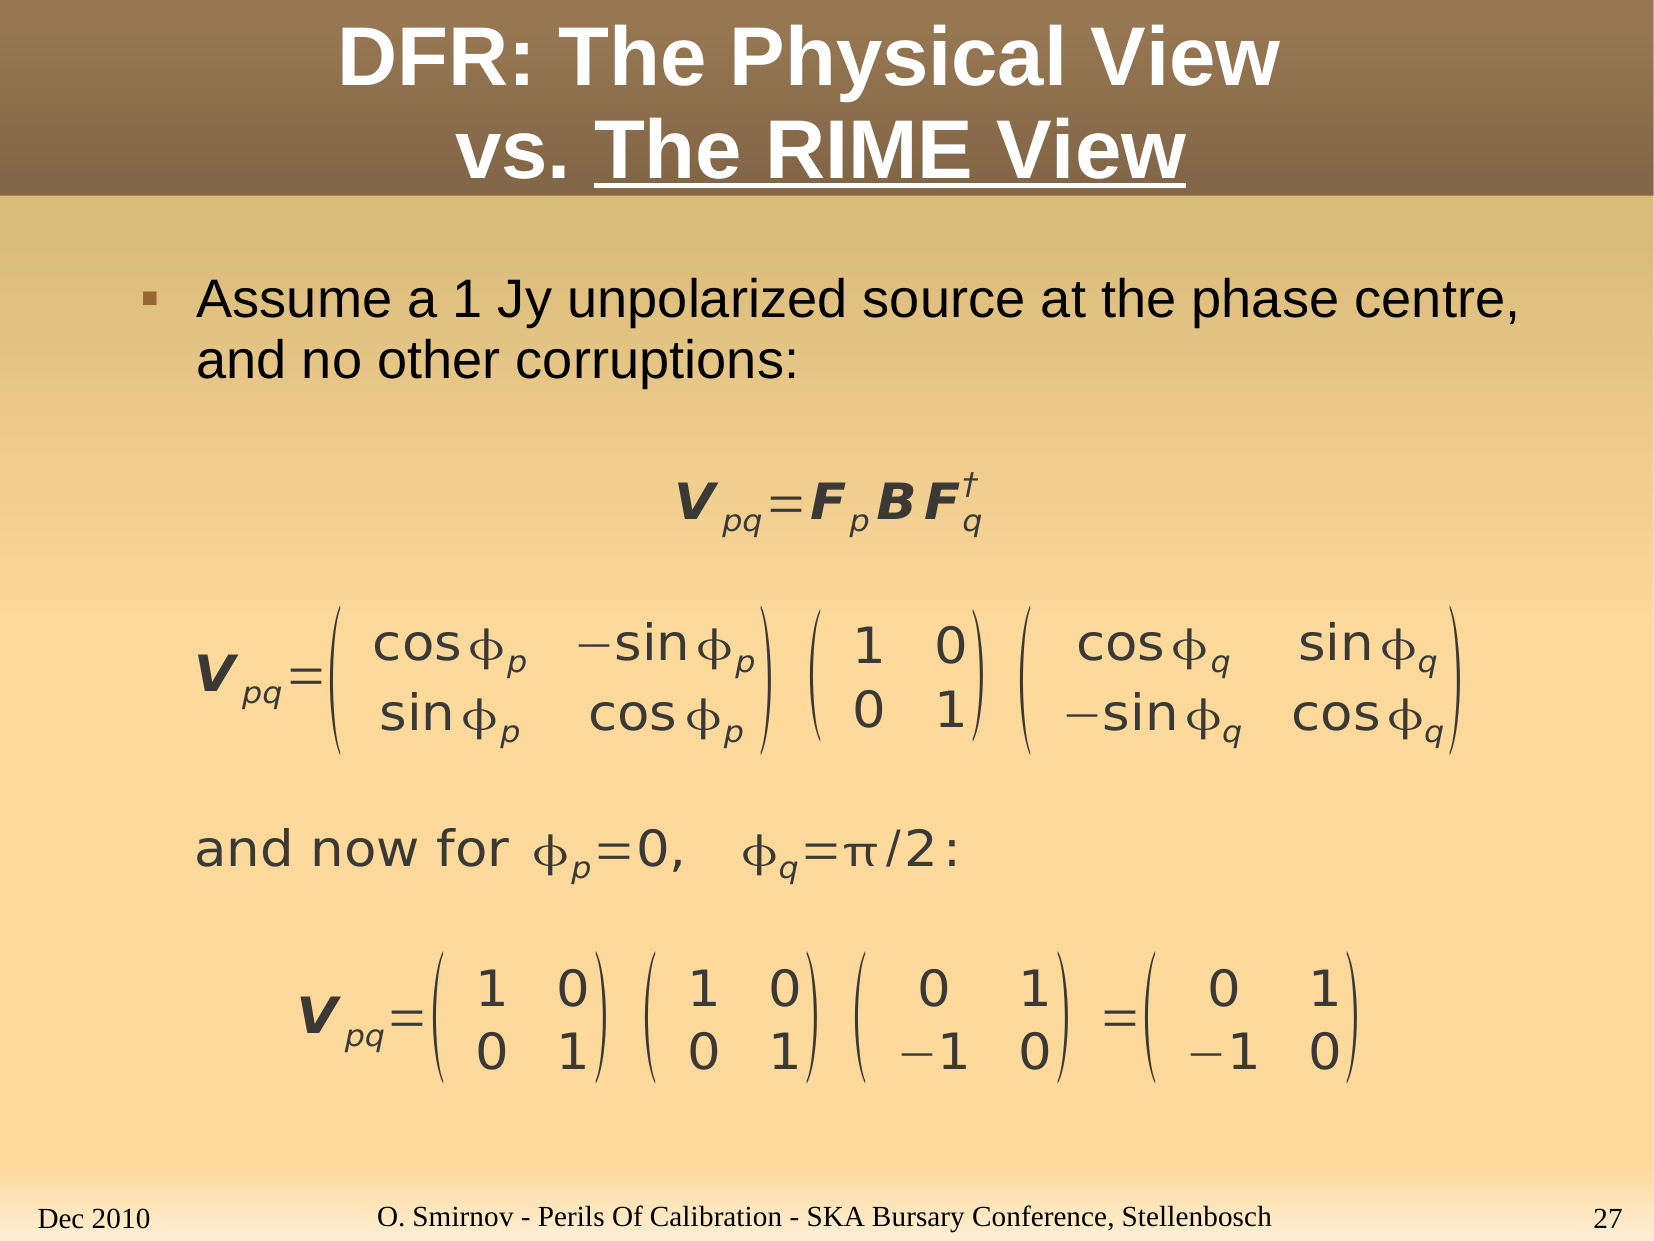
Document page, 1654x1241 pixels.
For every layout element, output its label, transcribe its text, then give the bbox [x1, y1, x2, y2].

list Assume a 1 Jy unpolarized source at the phase centre, and no other corruptions: [125, 268, 1538, 1088]
picture [0, 0, 1654, 1241]
chart [187, 466, 1470, 1088]
title DFR: The Physical View vs. The RIME View [76, 0, 1565, 208]
